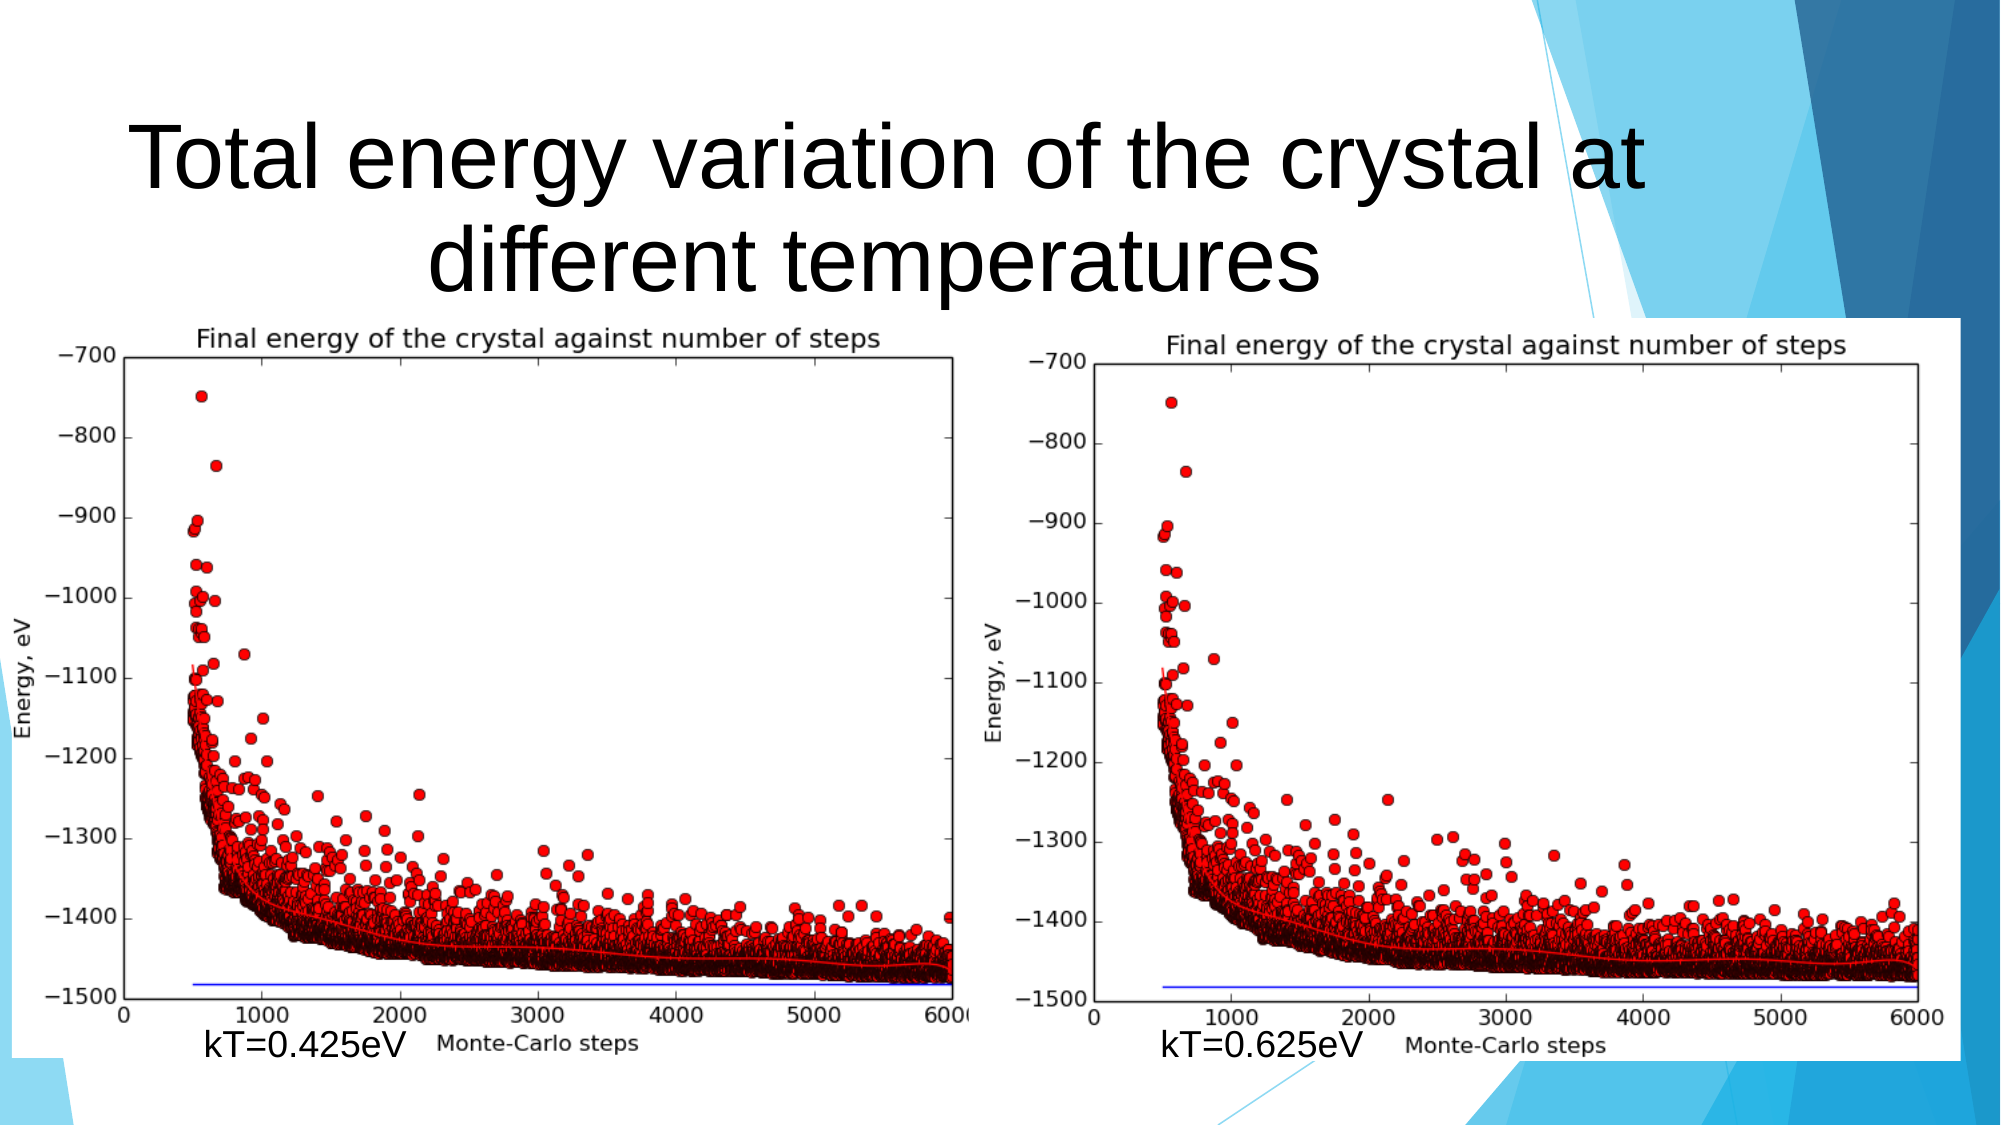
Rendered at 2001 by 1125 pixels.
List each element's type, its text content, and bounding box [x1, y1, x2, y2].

picture [978, 318, 1961, 1061]
text_box kT=0.425eV [188, 1015, 910, 1073]
text_box kT=0.625eV [1145, 1015, 1867, 1073]
title Total energy variation of the crystal at different temperatures [111, 99, 1666, 317]
picture [11, 321, 969, 1058]
